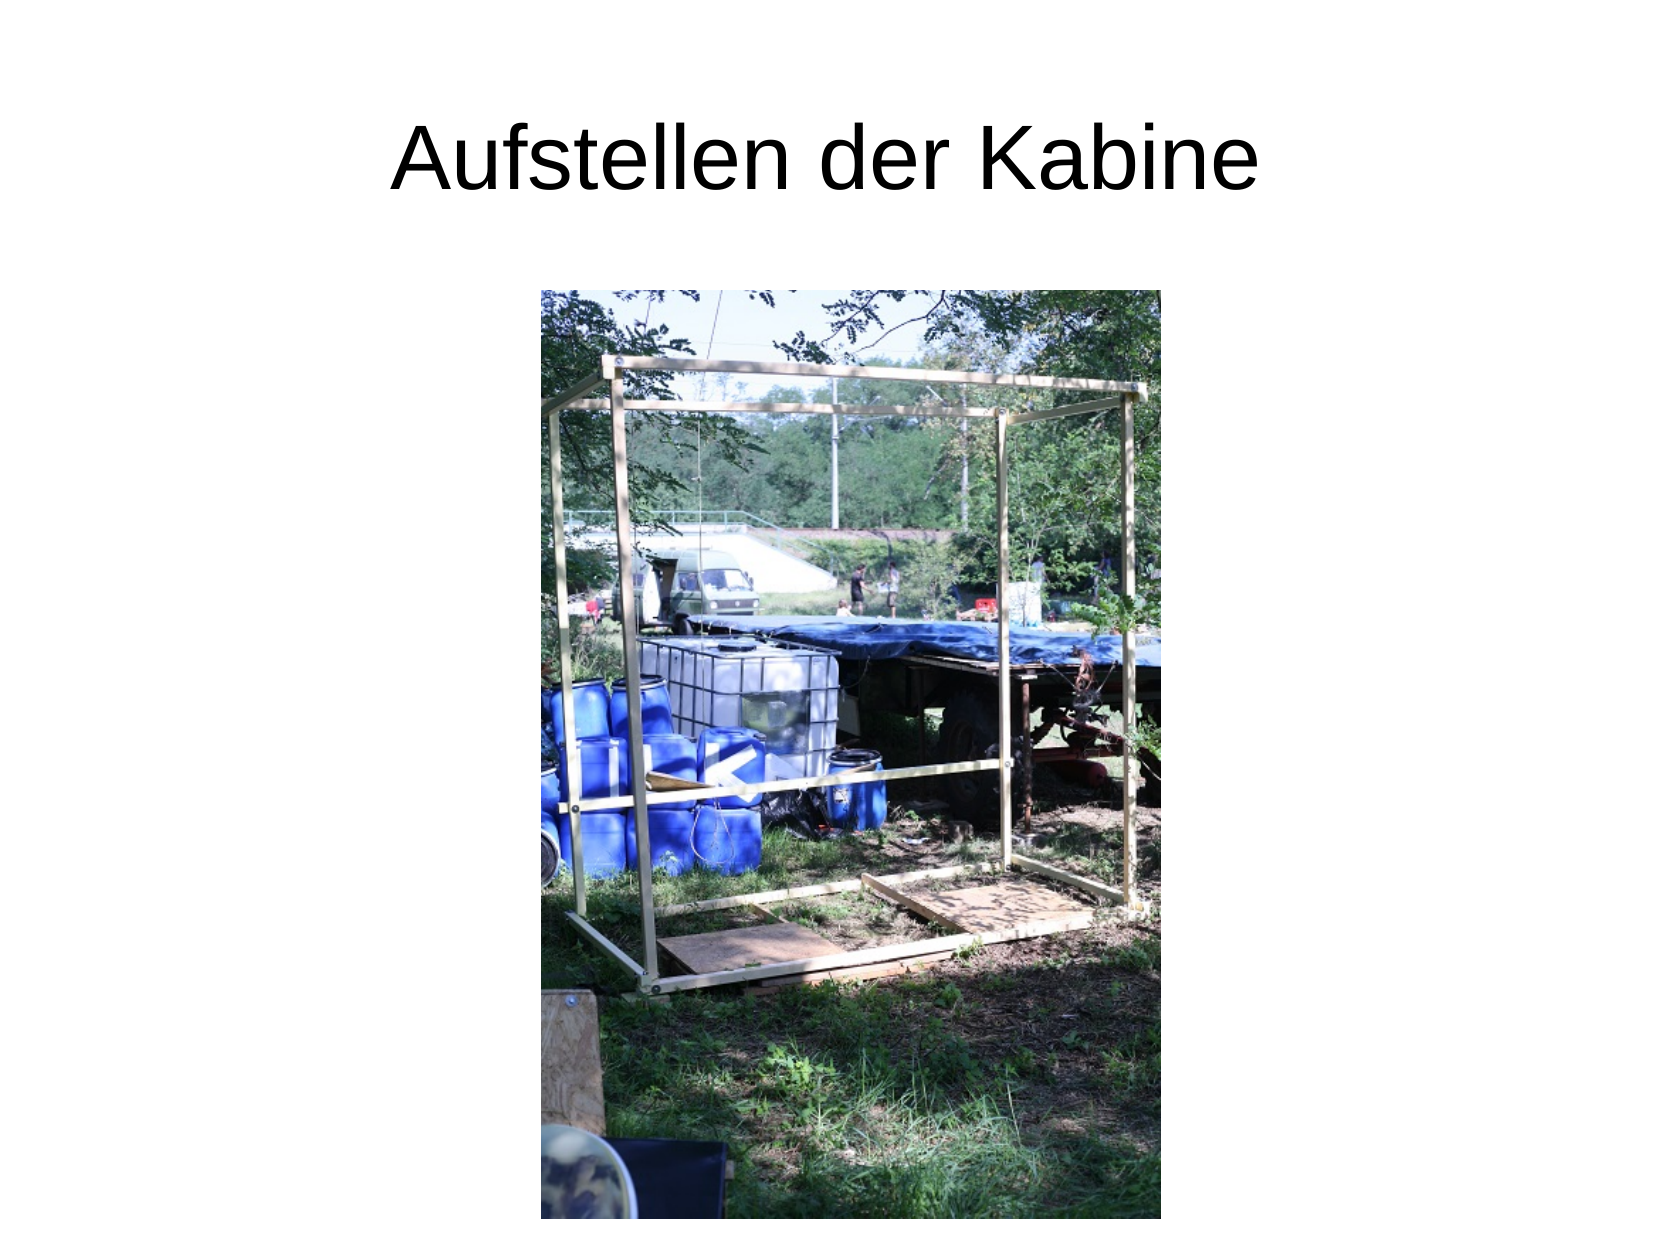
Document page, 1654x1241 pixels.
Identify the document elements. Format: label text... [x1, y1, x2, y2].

picture [541, 290, 1161, 1219]
title Aufstellen der Kabine [82, 49, 1571, 257]
